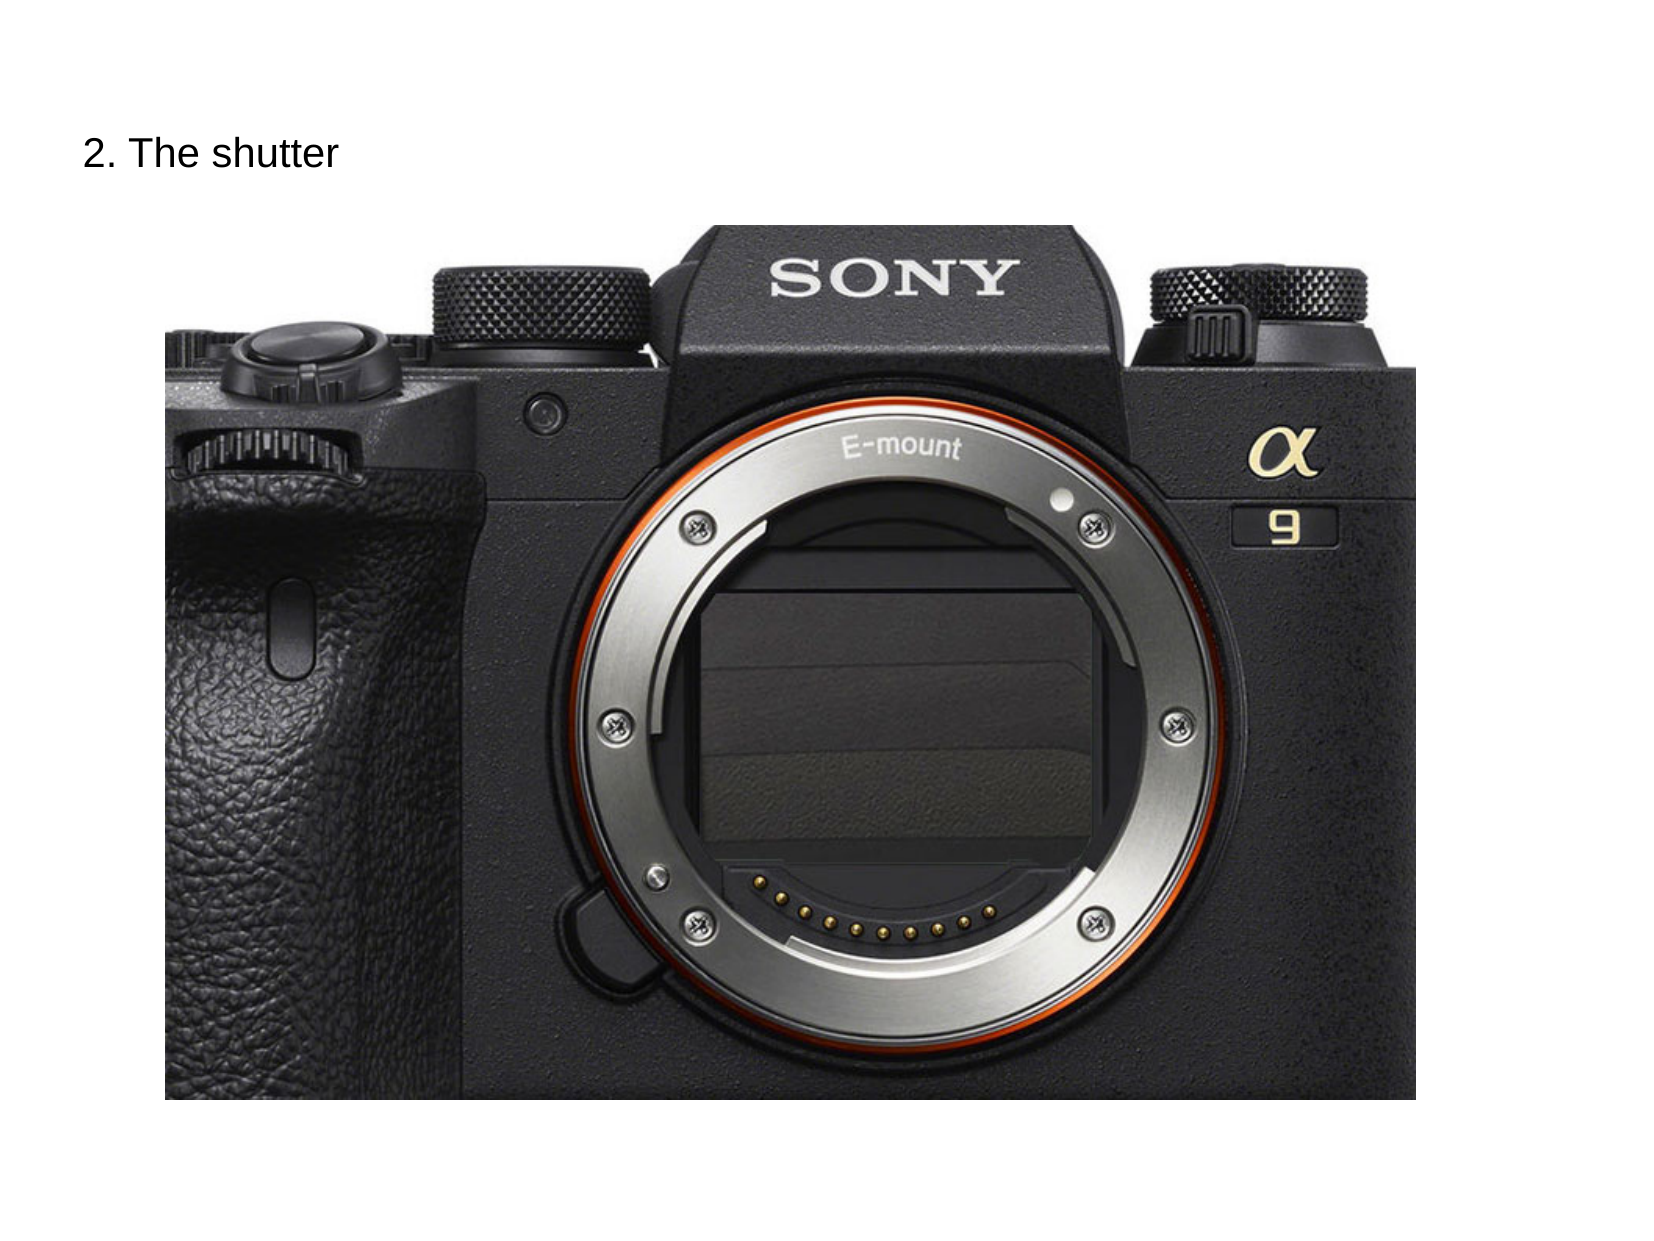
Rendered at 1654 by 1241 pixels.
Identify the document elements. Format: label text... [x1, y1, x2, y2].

picture [165, 225, 1416, 1101]
title 2. The shutter [82, 49, 1571, 257]
